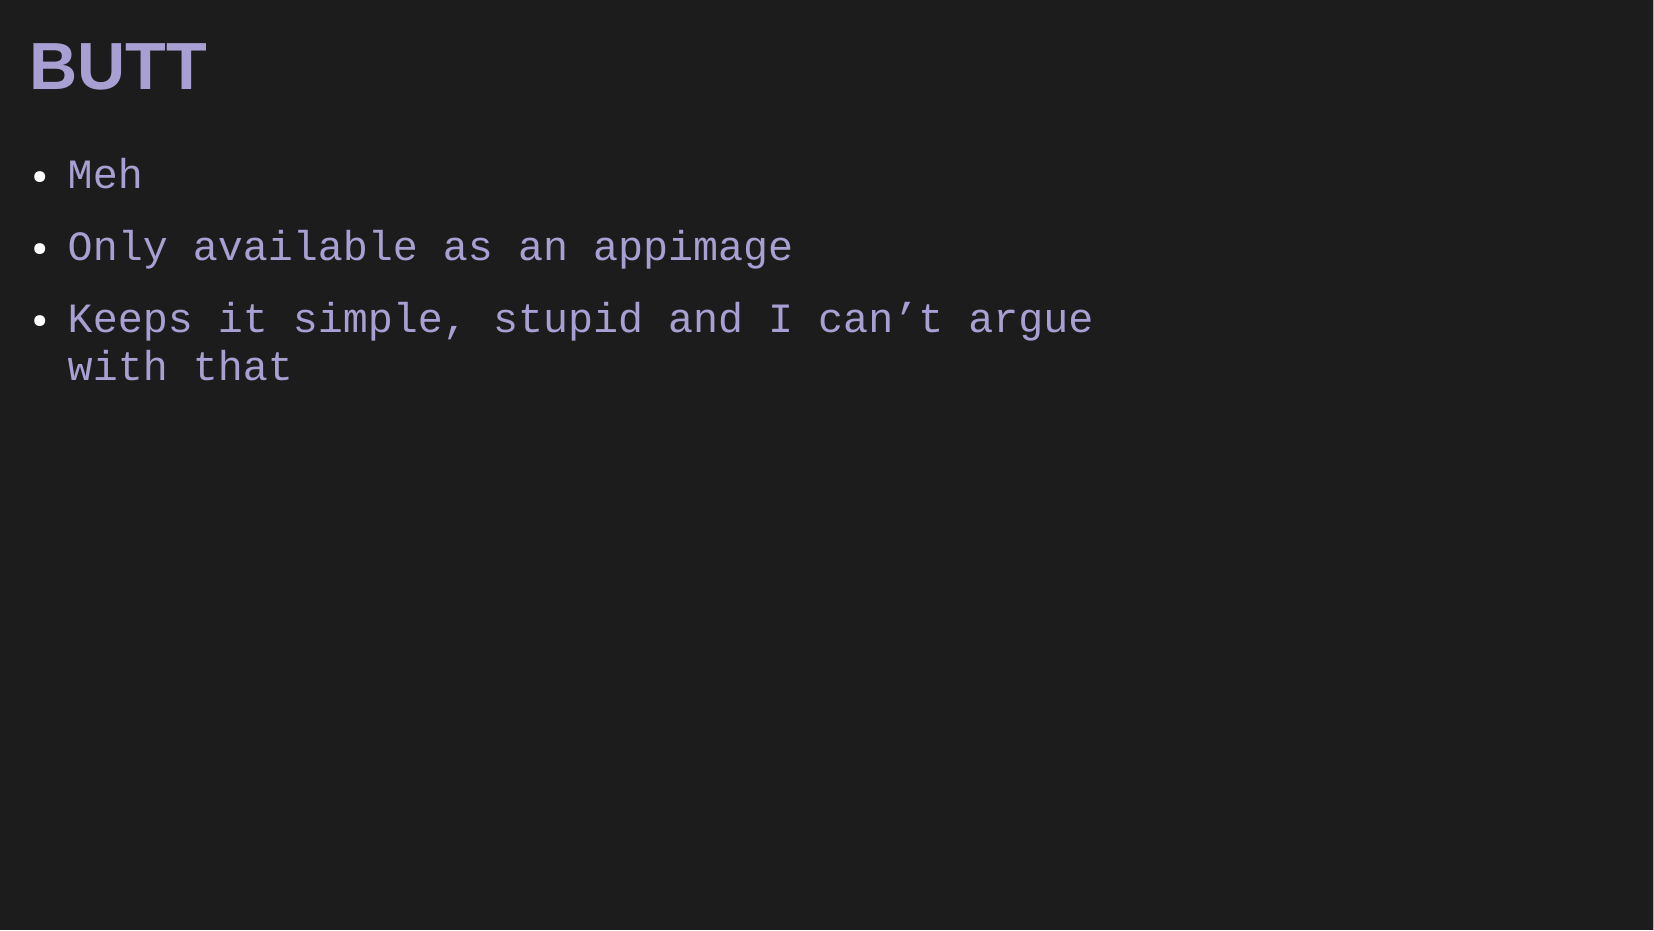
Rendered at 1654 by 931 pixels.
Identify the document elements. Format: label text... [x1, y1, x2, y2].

text_box Meh Only available as an appimage Keeps it simple, stupid and I can’t argue with that [17, 146, 1123, 414]
title BUTT [29, 29, 1123, 104]
